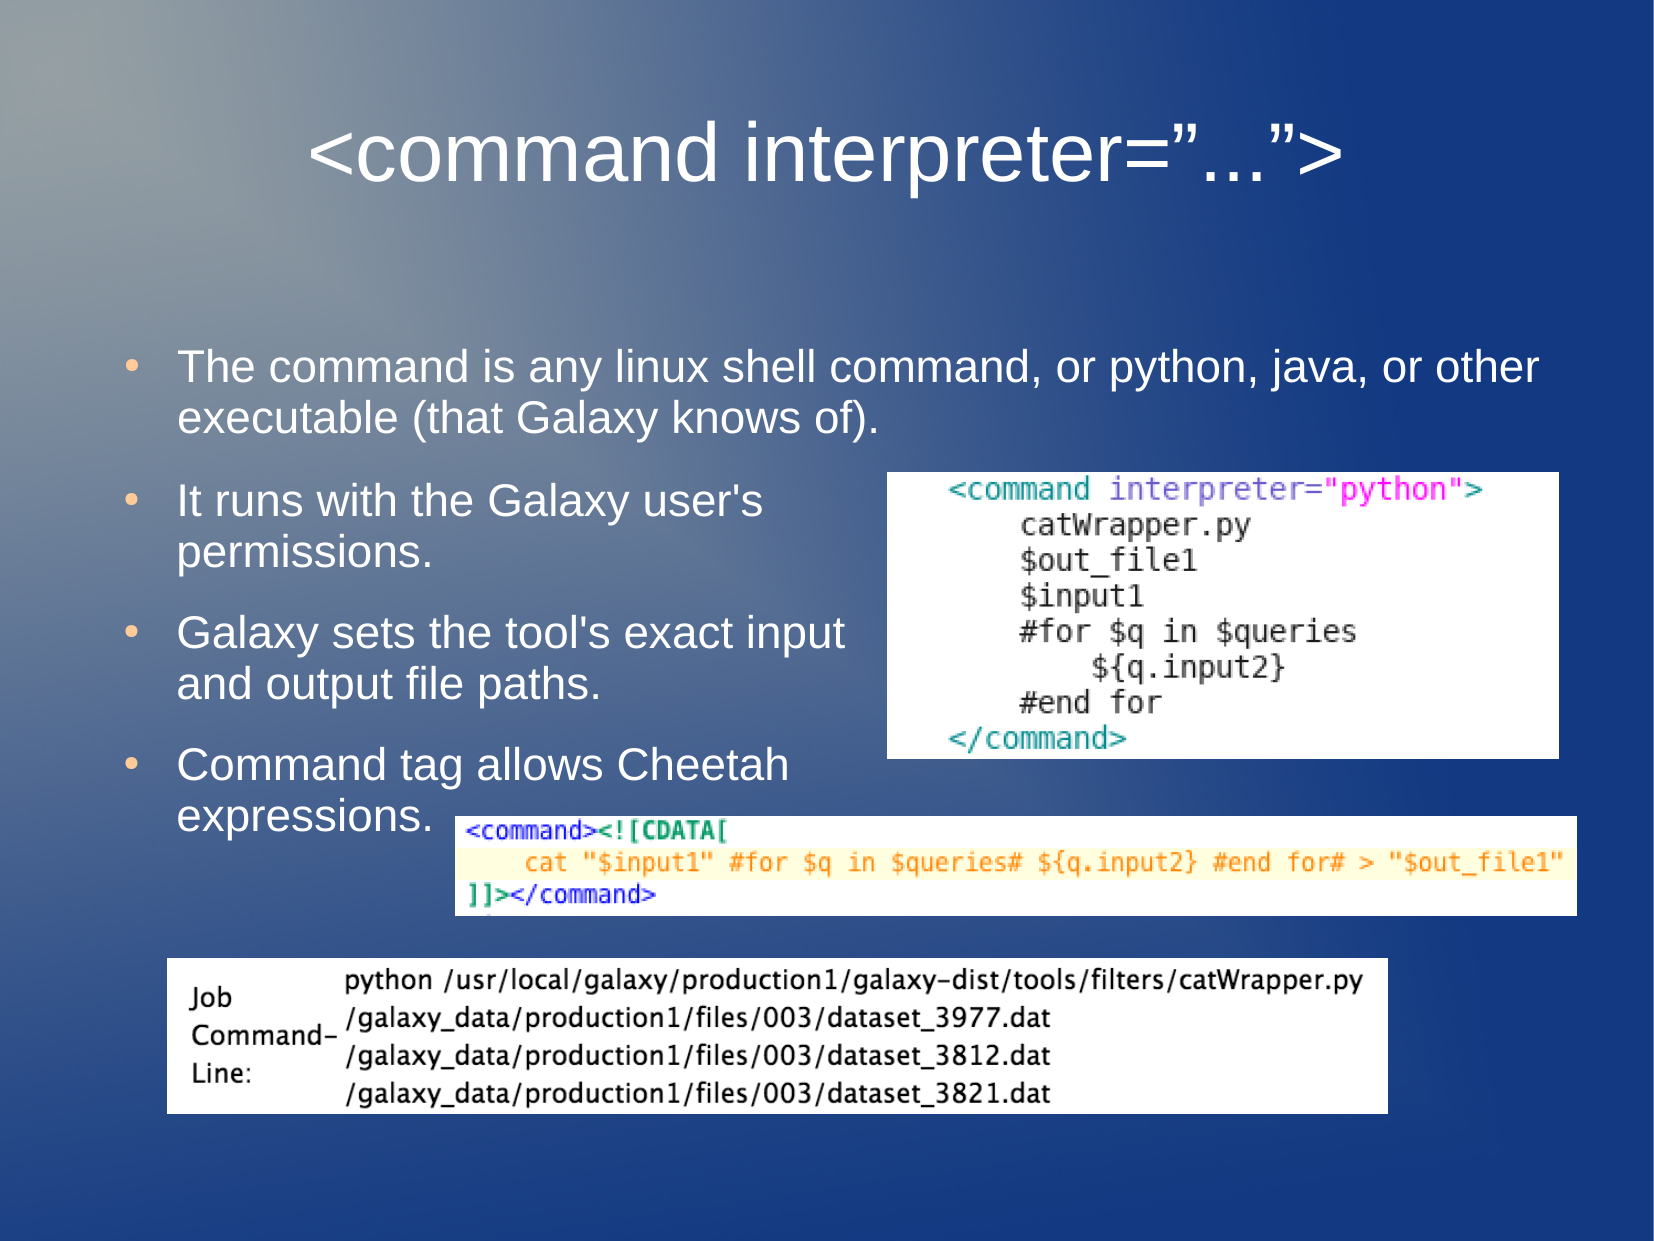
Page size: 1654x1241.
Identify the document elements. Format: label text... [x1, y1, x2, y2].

list It runs with the Galaxy user's permissions. Galaxy sets the tool's exact input and output file paths. Command tag allows Cheetah expressions. [105, 474, 856, 859]
picture [0, 0, 1654, 1241]
title <command interpreter=”...”> [82, 49, 1571, 257]
list The command is any linux shell command, or python, java, or other executable (that Galaxy knows of). [106, 341, 1554, 443]
